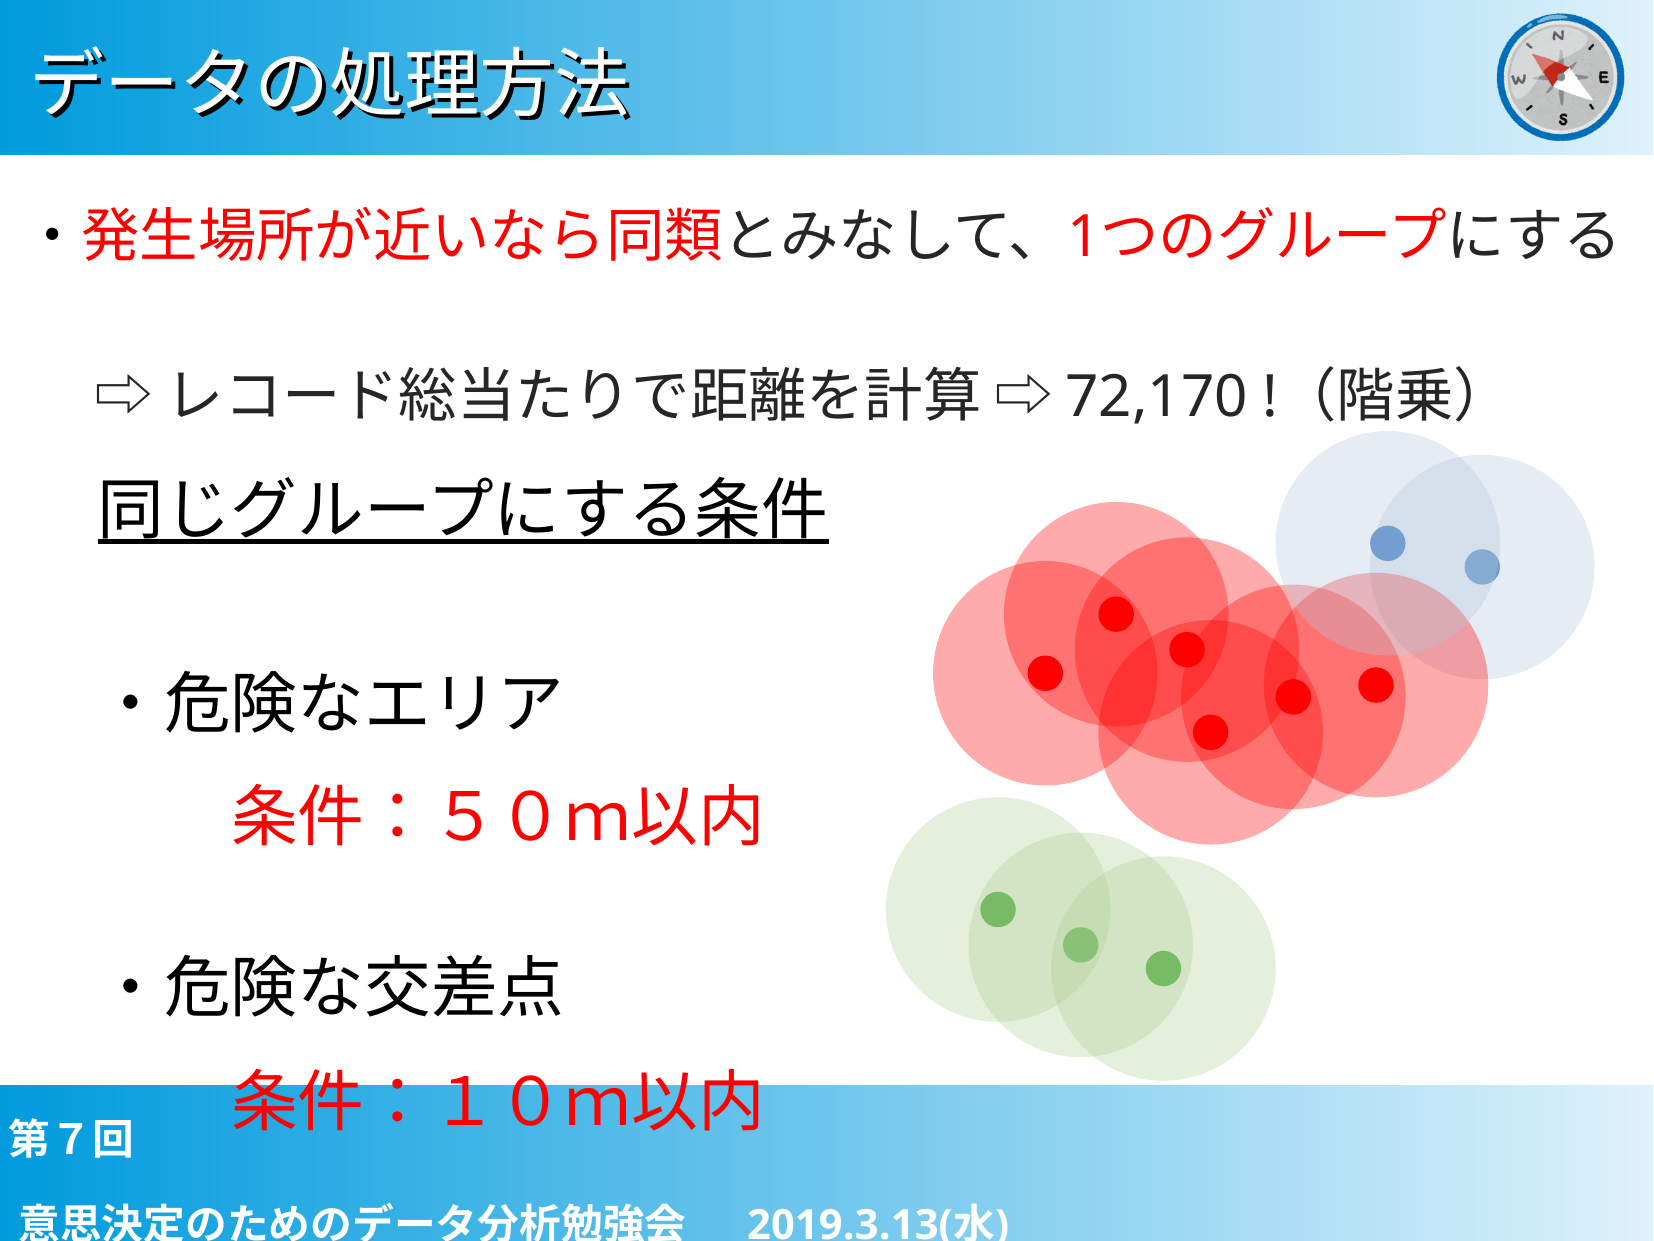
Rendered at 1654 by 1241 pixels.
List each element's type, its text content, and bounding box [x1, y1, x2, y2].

text_box [885, 797, 1276, 1081]
text_box 第７回 意思決定のためのデータ分析勉強会 2019.3.13(水) [0, 1098, 1134, 1241]
picture [1491, 9, 1630, 148]
text_box [933, 431, 1595, 845]
text_box 同じグループにする条件 ・危険なエリア 条件：５０ｍ以内 ・危険な交差点 条件：１０ｍ以内 [82, 448, 886, 1052]
title データの処理方法 [29, 25, 1491, 130]
list ・発生場所が近いなら同類とみなして、1つのグループにする ⇨ レコード総当たりで距離を計算 ⇨ 72,170 !（階乗） [23, 188, 1636, 438]
